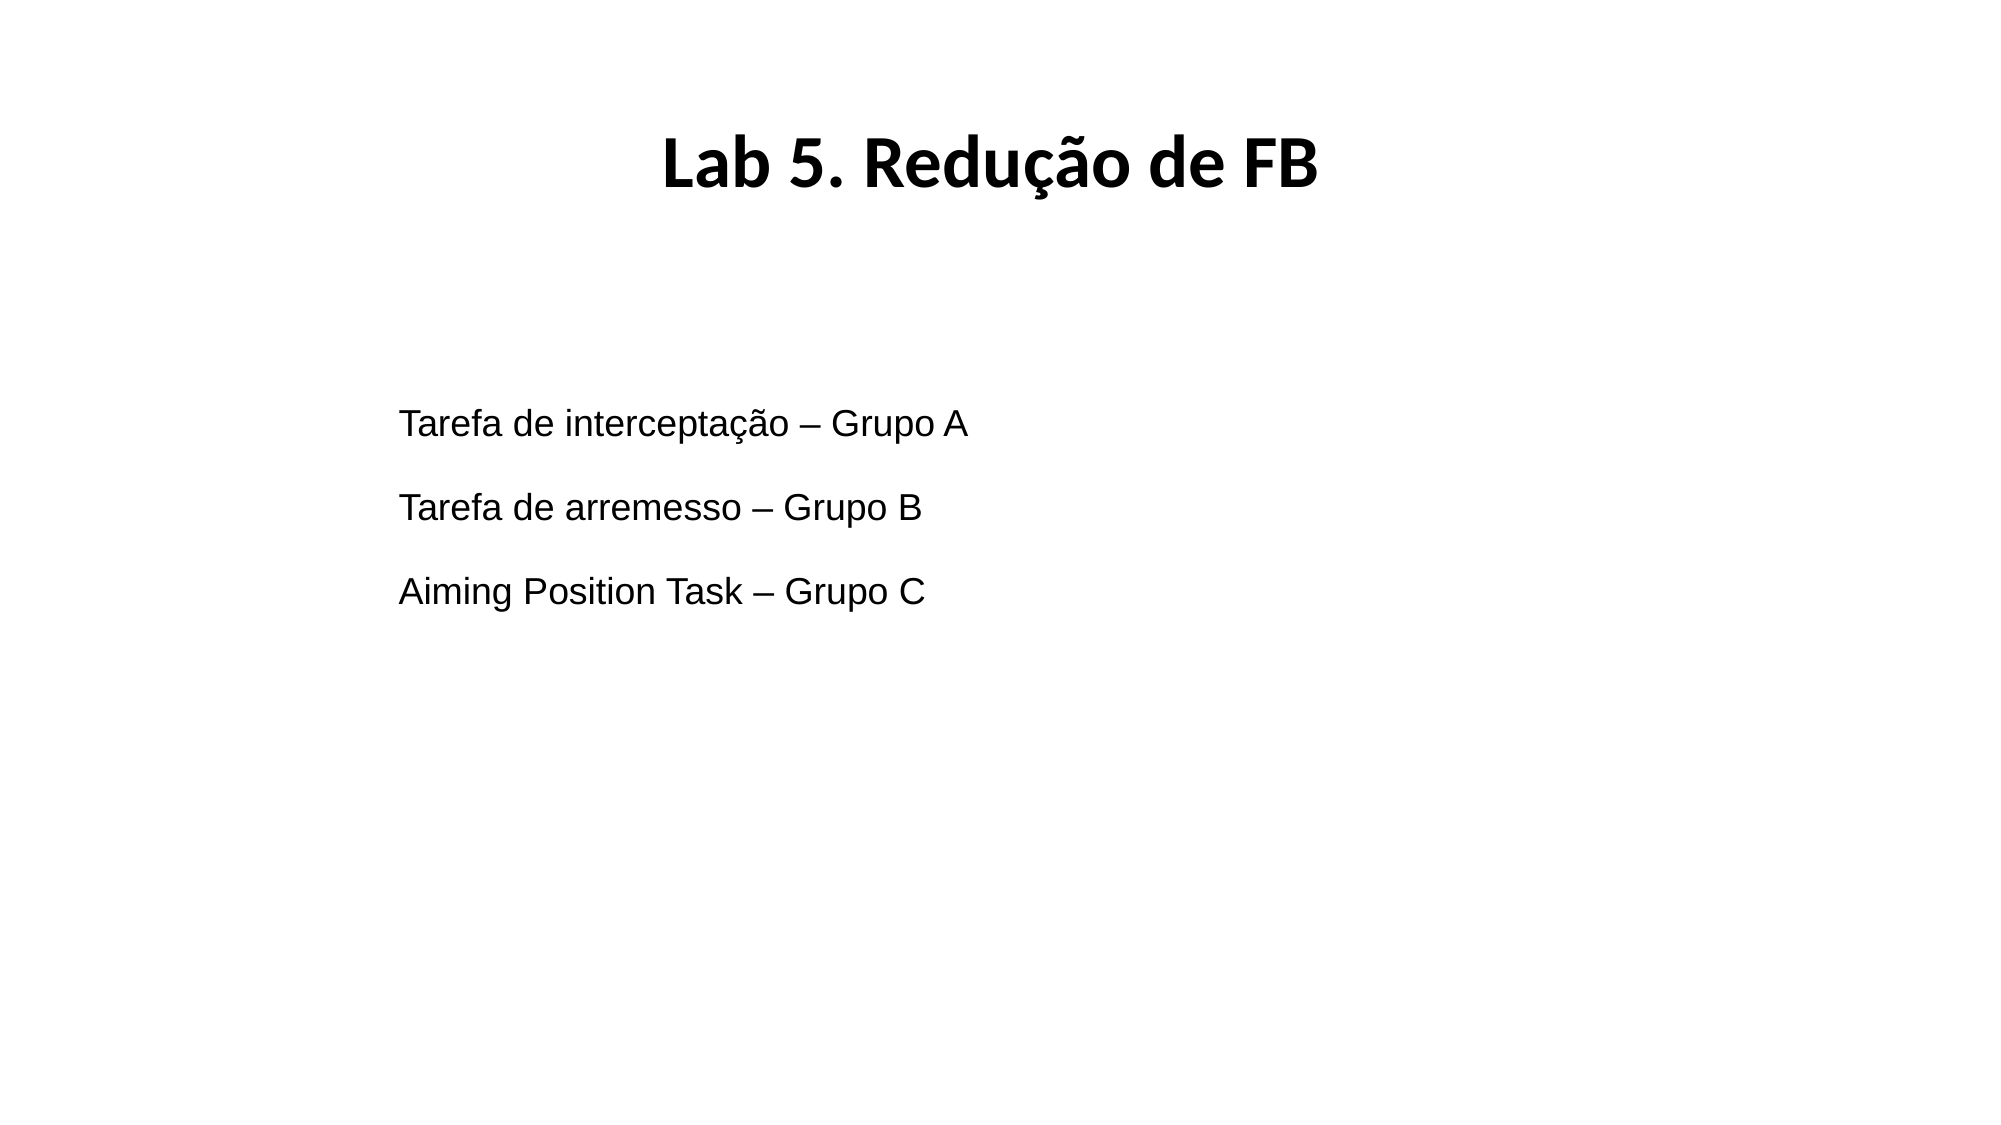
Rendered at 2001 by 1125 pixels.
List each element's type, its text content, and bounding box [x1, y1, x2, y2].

title Lab 5. Redução de FB [137, 59, 1863, 278]
text_box Tarefa de interceptação – Grupo A Tarefa de arremesso – Grupo B Aiming Position Task – Grupo C [383, 395, 1565, 621]
